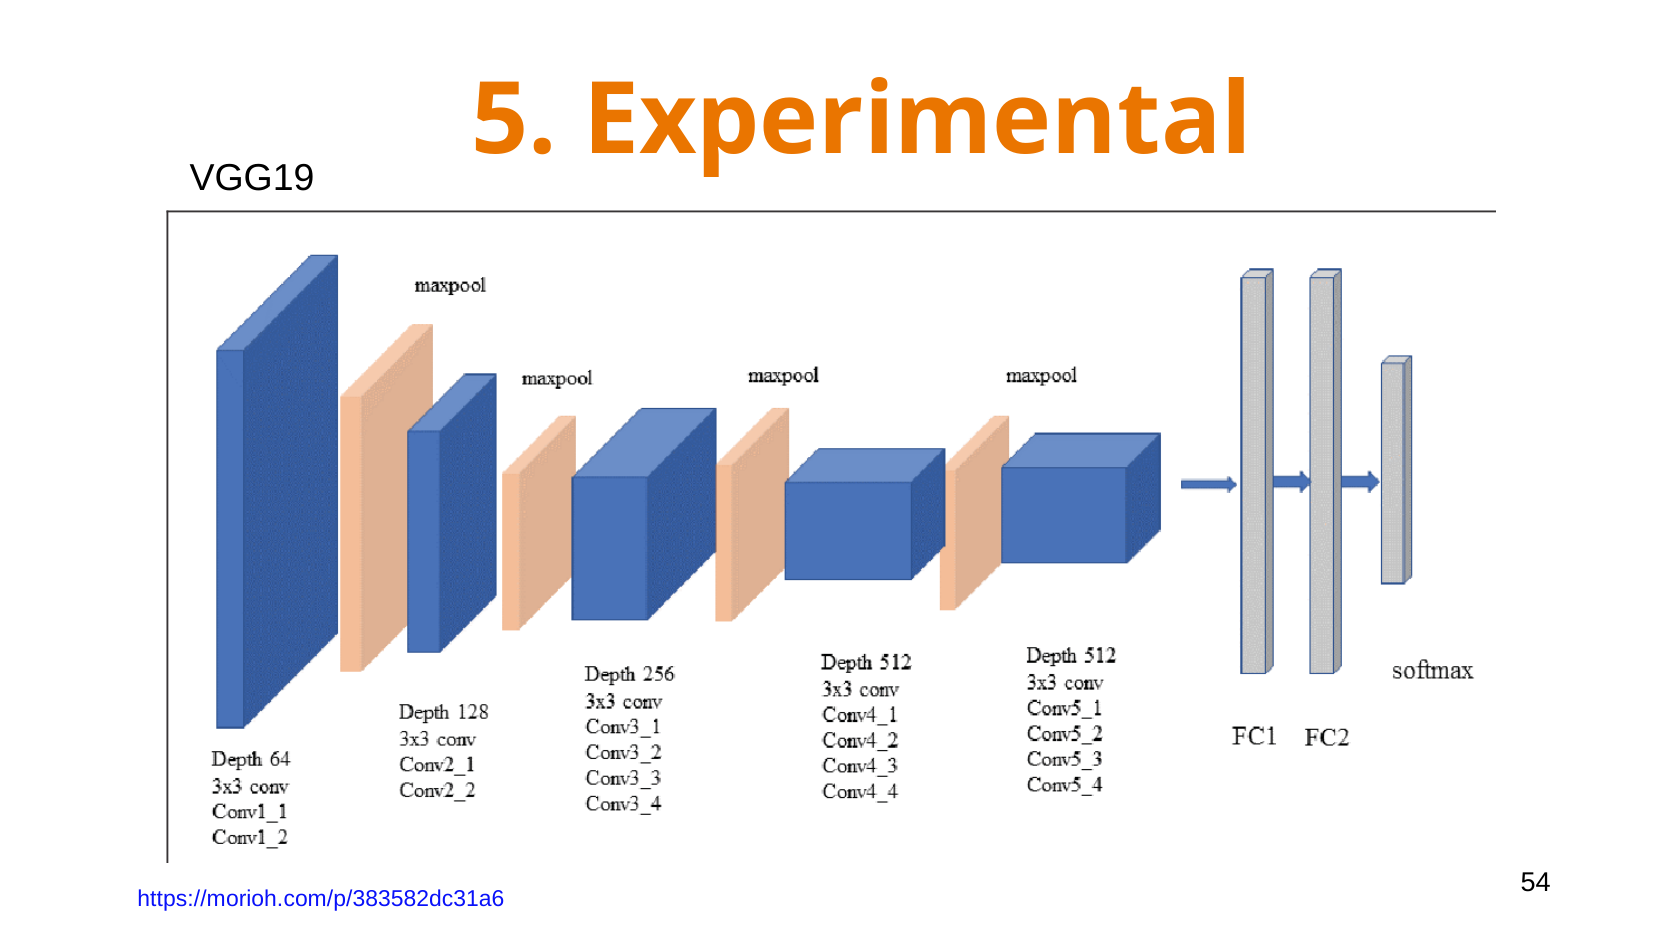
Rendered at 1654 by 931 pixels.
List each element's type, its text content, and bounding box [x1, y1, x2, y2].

picture [165, 209, 1496, 864]
text_box VGG19 [174, 148, 330, 206]
title 5. Experimental [82, 37, 1571, 193]
text_box https://morioh.com/p/383582dc31a6 [122, 878, 750, 931]
